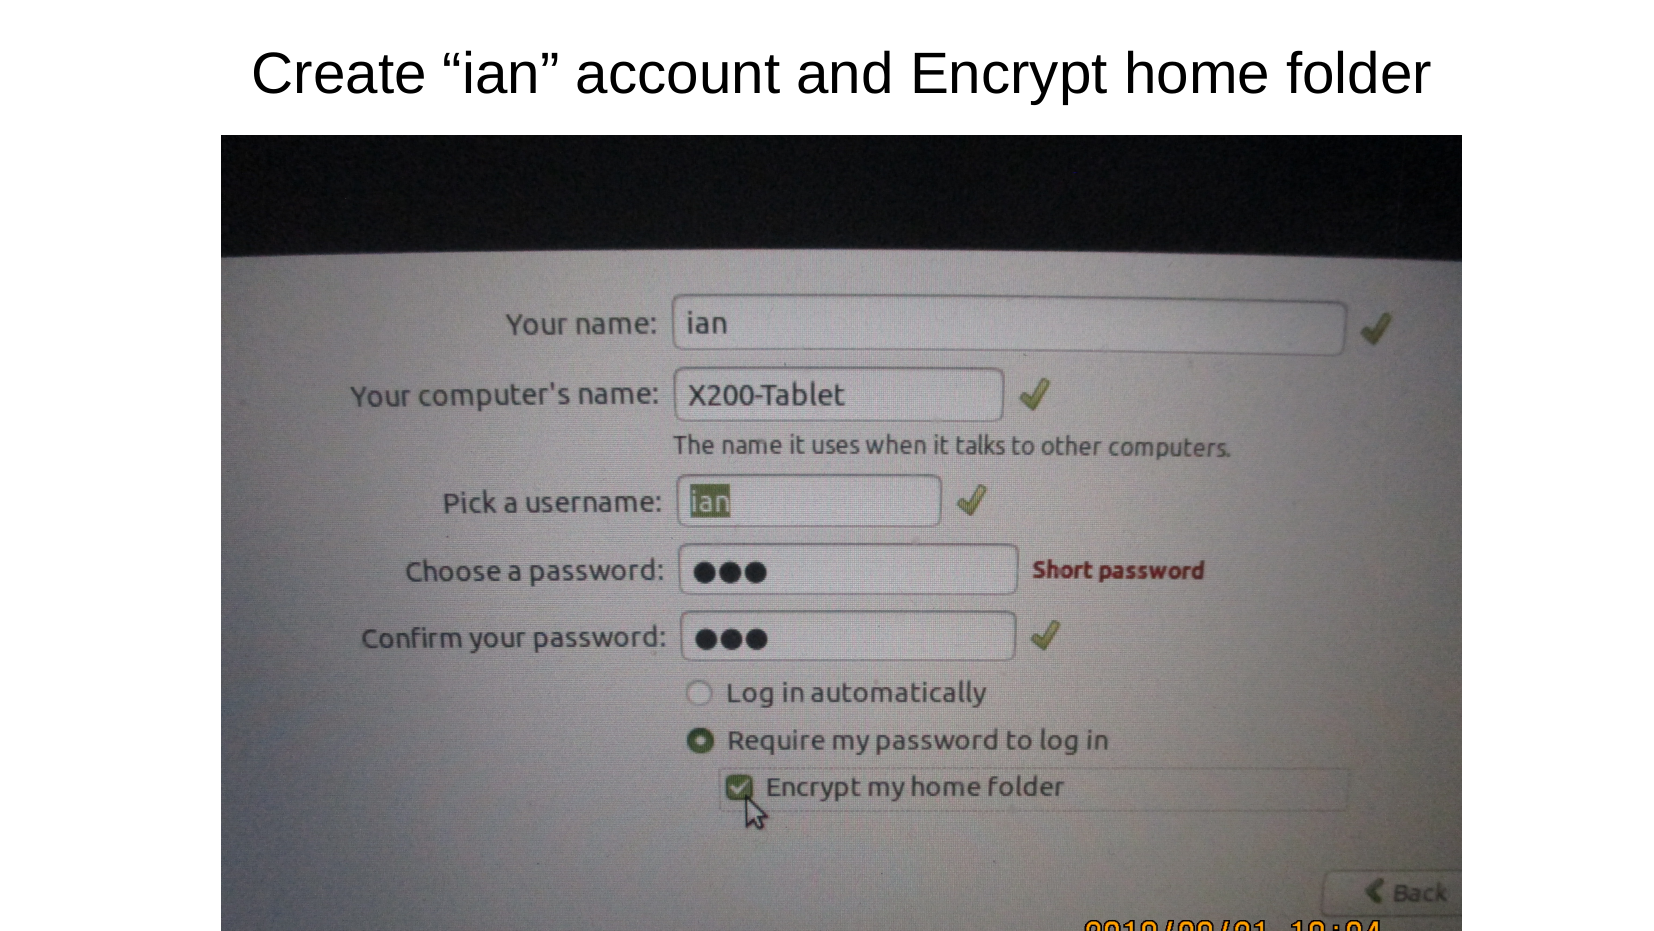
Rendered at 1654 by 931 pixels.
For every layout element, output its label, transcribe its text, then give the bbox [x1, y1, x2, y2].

picture [221, 135, 1462, 931]
title Create “ian” account and Encrypt home folder [30, 26, 1621, 121]
